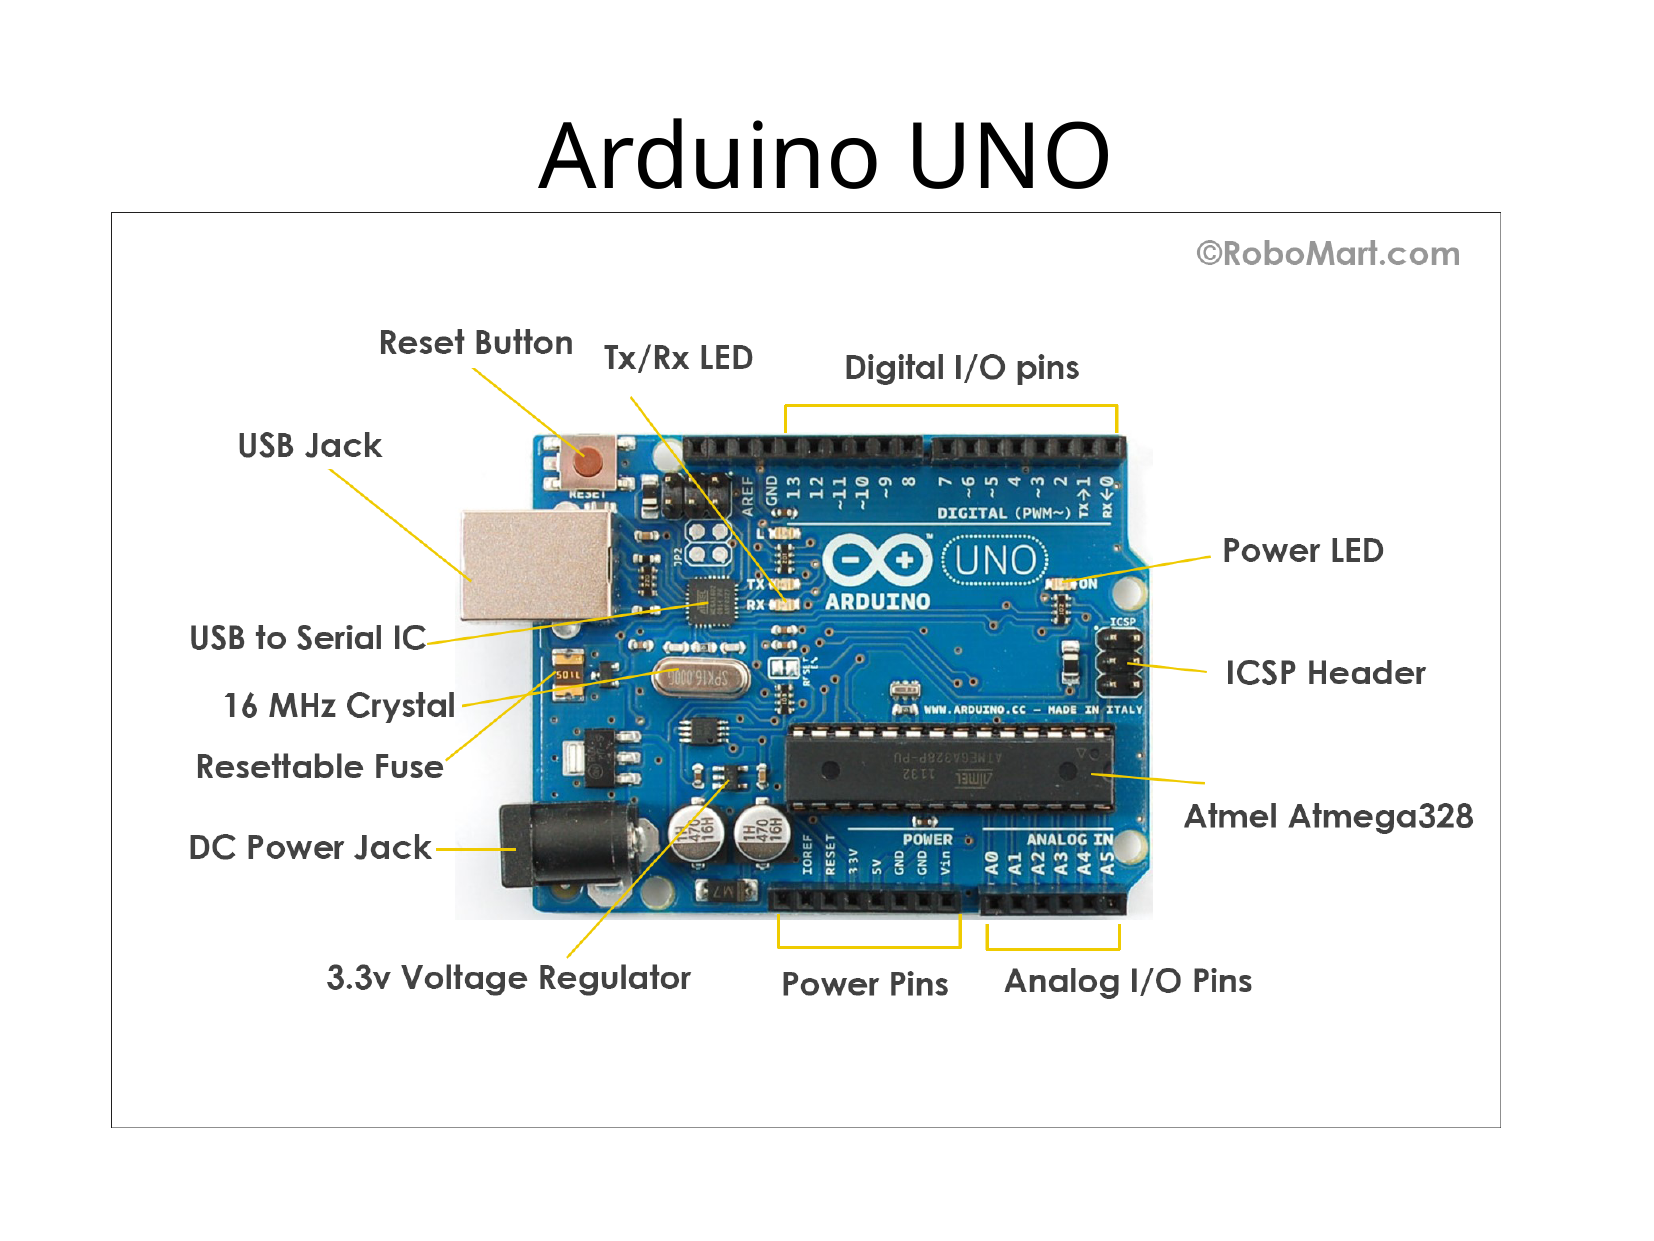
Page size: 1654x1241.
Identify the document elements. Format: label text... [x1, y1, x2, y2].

picture [111, 212, 1501, 1128]
title Arduino UNO [82, 49, 1571, 257]
